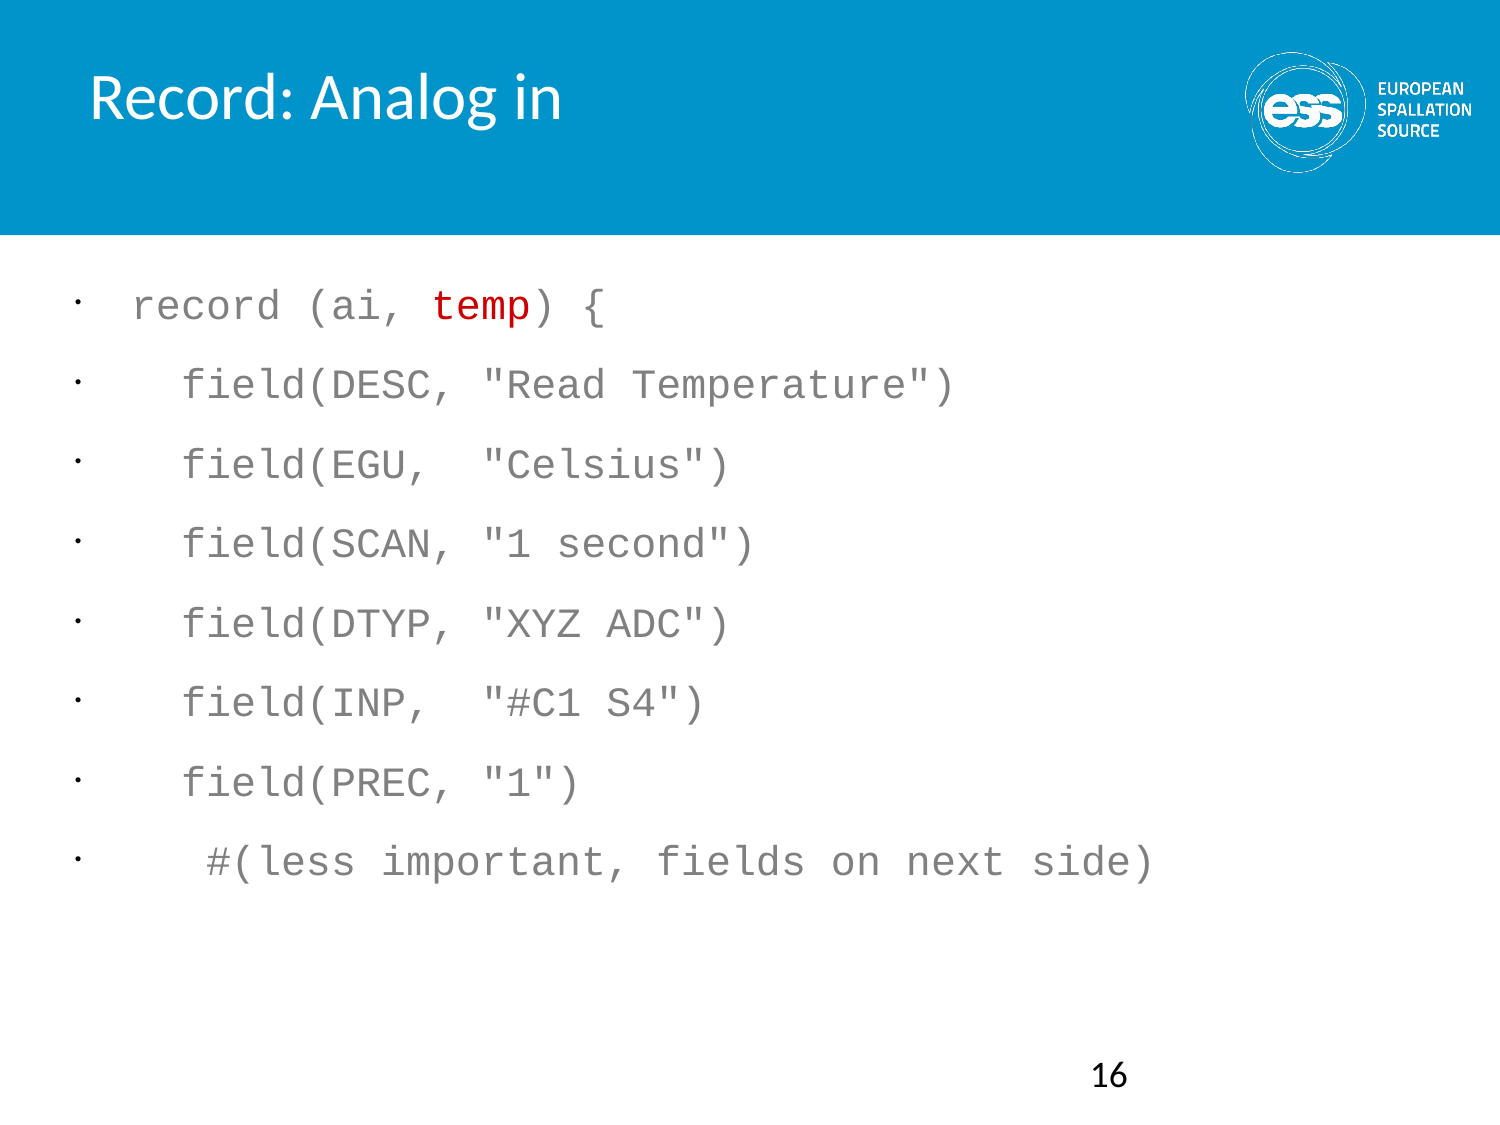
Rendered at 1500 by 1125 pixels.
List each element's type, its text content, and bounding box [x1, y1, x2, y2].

picture [1400, 83, 1407, 94]
picture [1443, 86, 1450, 93]
picture [1454, 83, 1458, 94]
picture [1423, 83, 1430, 94]
slide_number <number> [1074, 1042, 1425, 1103]
picture [1389, 104, 1393, 115]
picture [1409, 104, 1415, 115]
picture [1398, 109, 1406, 115]
list record (ai, temp) { field(DESC, "Read Temperature") field(EGU, "Celsius") field(SCAN, "1 second") field(DTYP, "XYZ ADC") field(INP, "#C1 S4") field(PREC, "1") #(less important, fields on next side) [60, 270, 1411, 1058]
picture [1436, 104, 1444, 115]
title Record: Analog in [75, 45, 1247, 233]
picture [1264, 94, 1342, 127]
picture [1432, 125, 1438, 136]
picture [1379, 83, 1385, 94]
picture [1422, 125, 1428, 134]
picture [1418, 104, 1423, 115]
